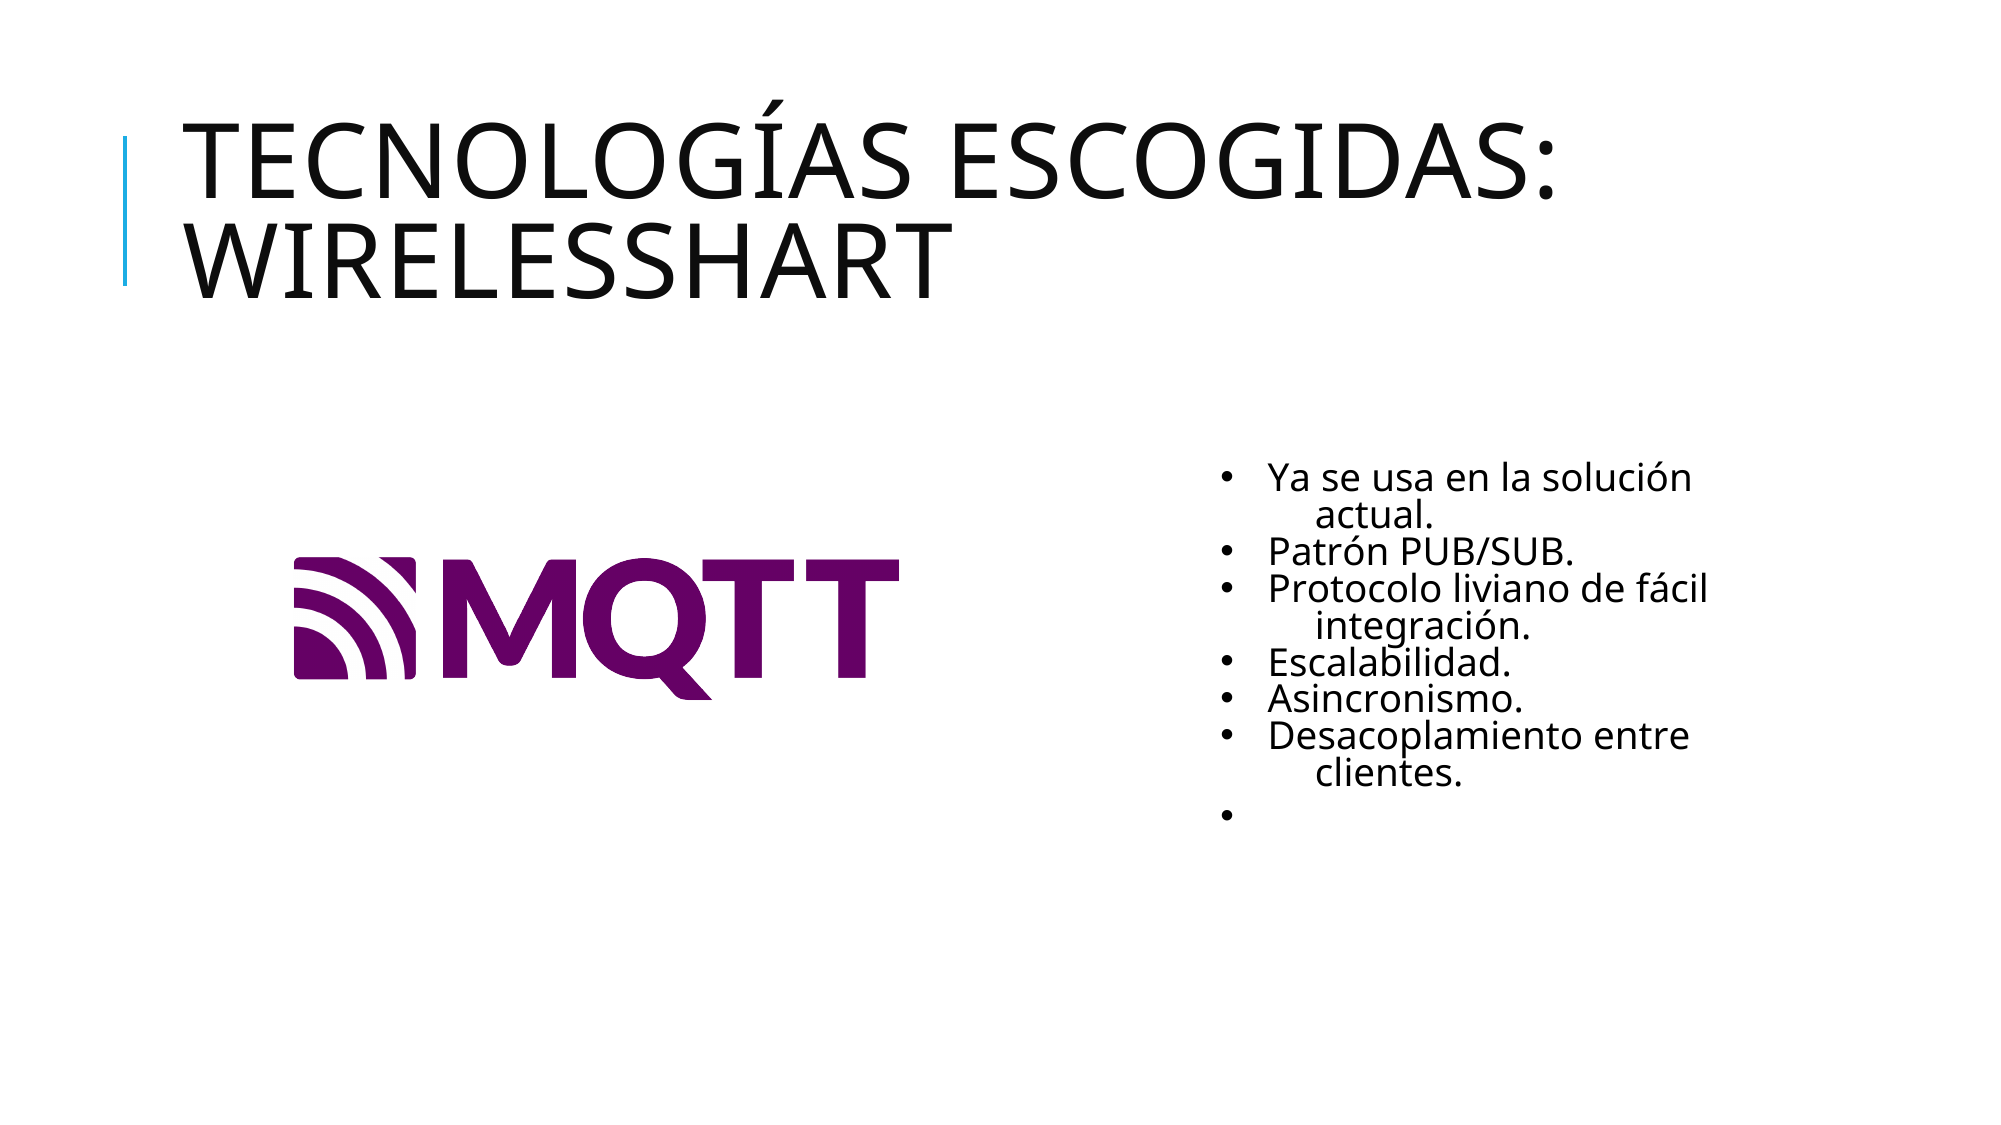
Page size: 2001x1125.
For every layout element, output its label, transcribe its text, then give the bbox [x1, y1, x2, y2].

title Tecnologías escogidas: Wirelesshart [168, 96, 1763, 343]
list Ya se usa en la solución actual. Patrón PUB/SUB. Protocolo liviano de fácil integración. Escalabilidad. Asincronismo. Desacoplamiento entre clientes. [1086, 454, 1828, 803]
picture [266, 544, 928, 714]
